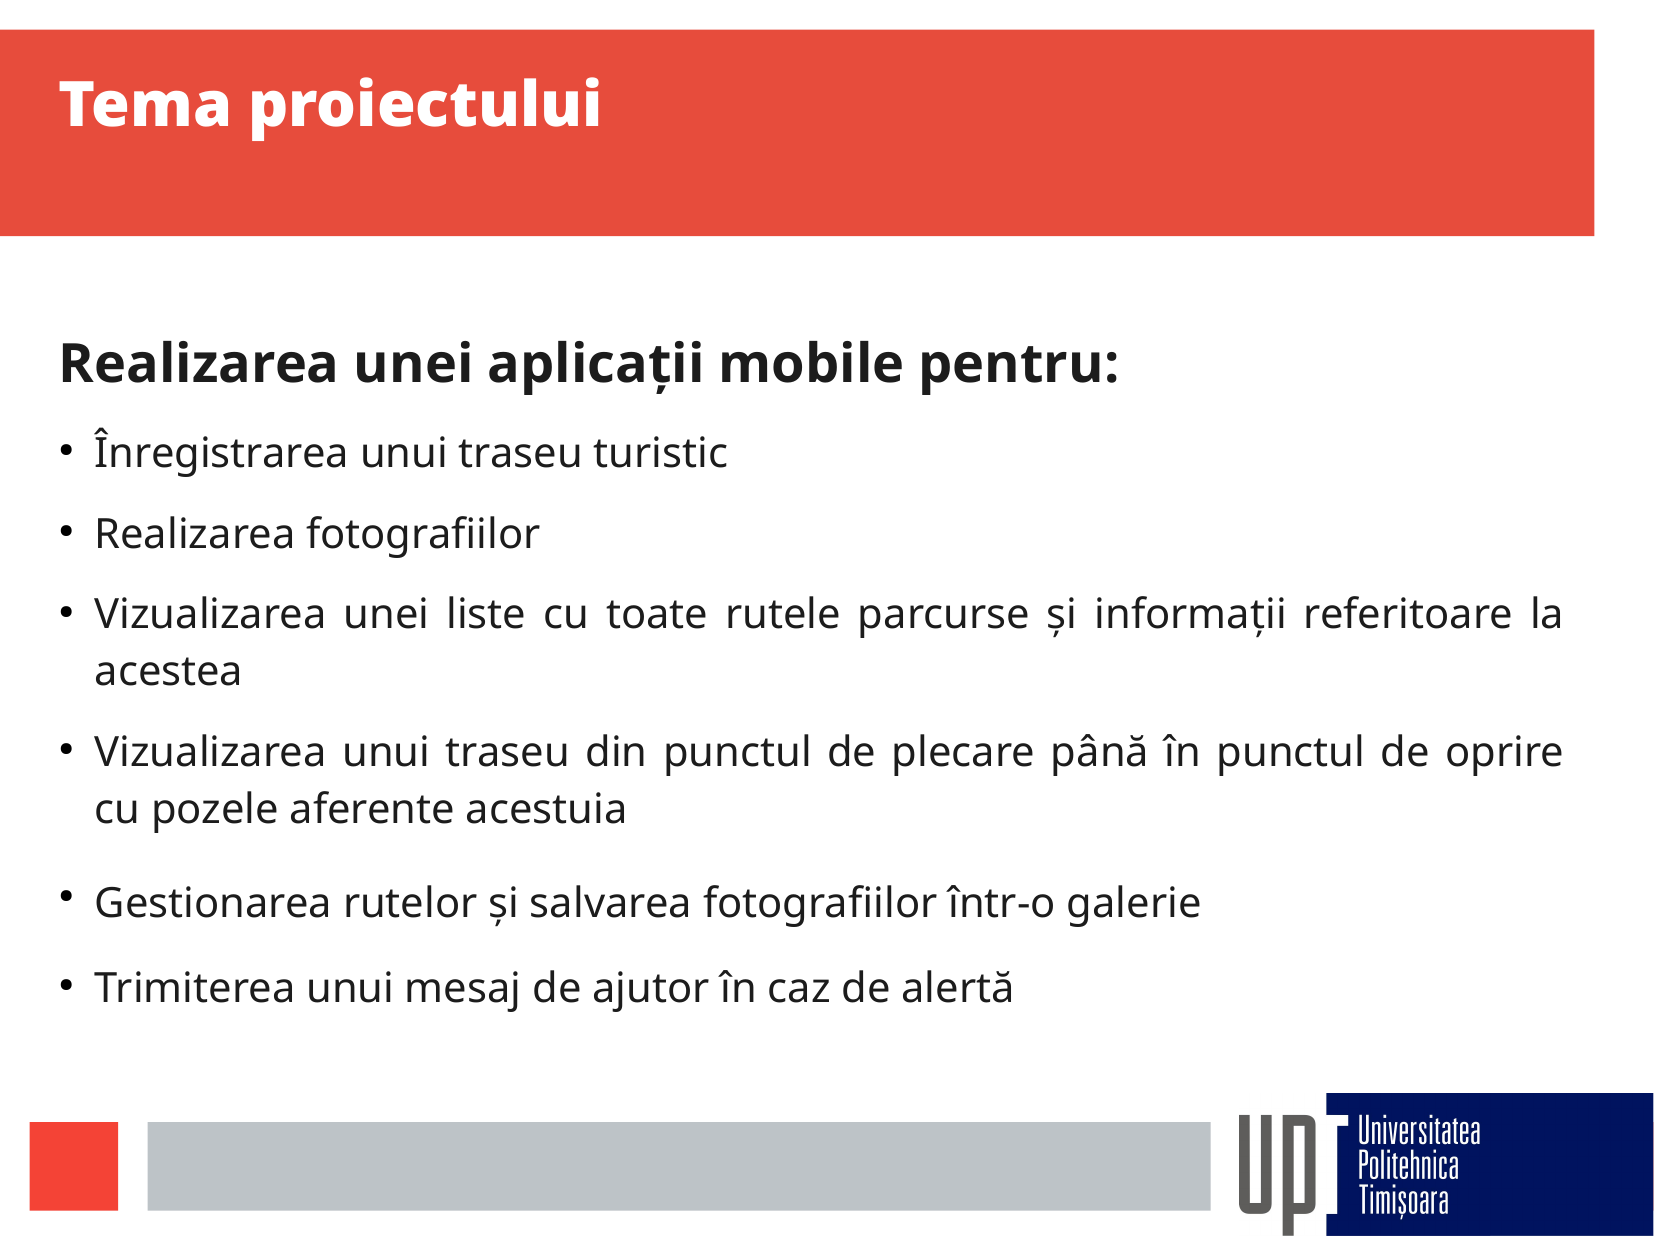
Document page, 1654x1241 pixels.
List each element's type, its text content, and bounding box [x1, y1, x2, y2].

picture [1239, 1093, 1654, 1236]
list Realizarea unei aplicații mobile pentru: Înregistrarea unui traseu turistic Realizarea fotografiilor Vizualizarea unei liste cu toate rutele parcurse și informații referitoare la acestea Vizualizarea unui traseu din punctul de plecare până în punctul de oprire cu pozele aferente acestuia Gestionarea rutelor și salvarea fotografiilor într-o galerie Trimiterea unui mesaj de ajutor în caz de alertă [59, 324, 1565, 1093]
title Tema proiectului [59, 59, 1595, 207]
